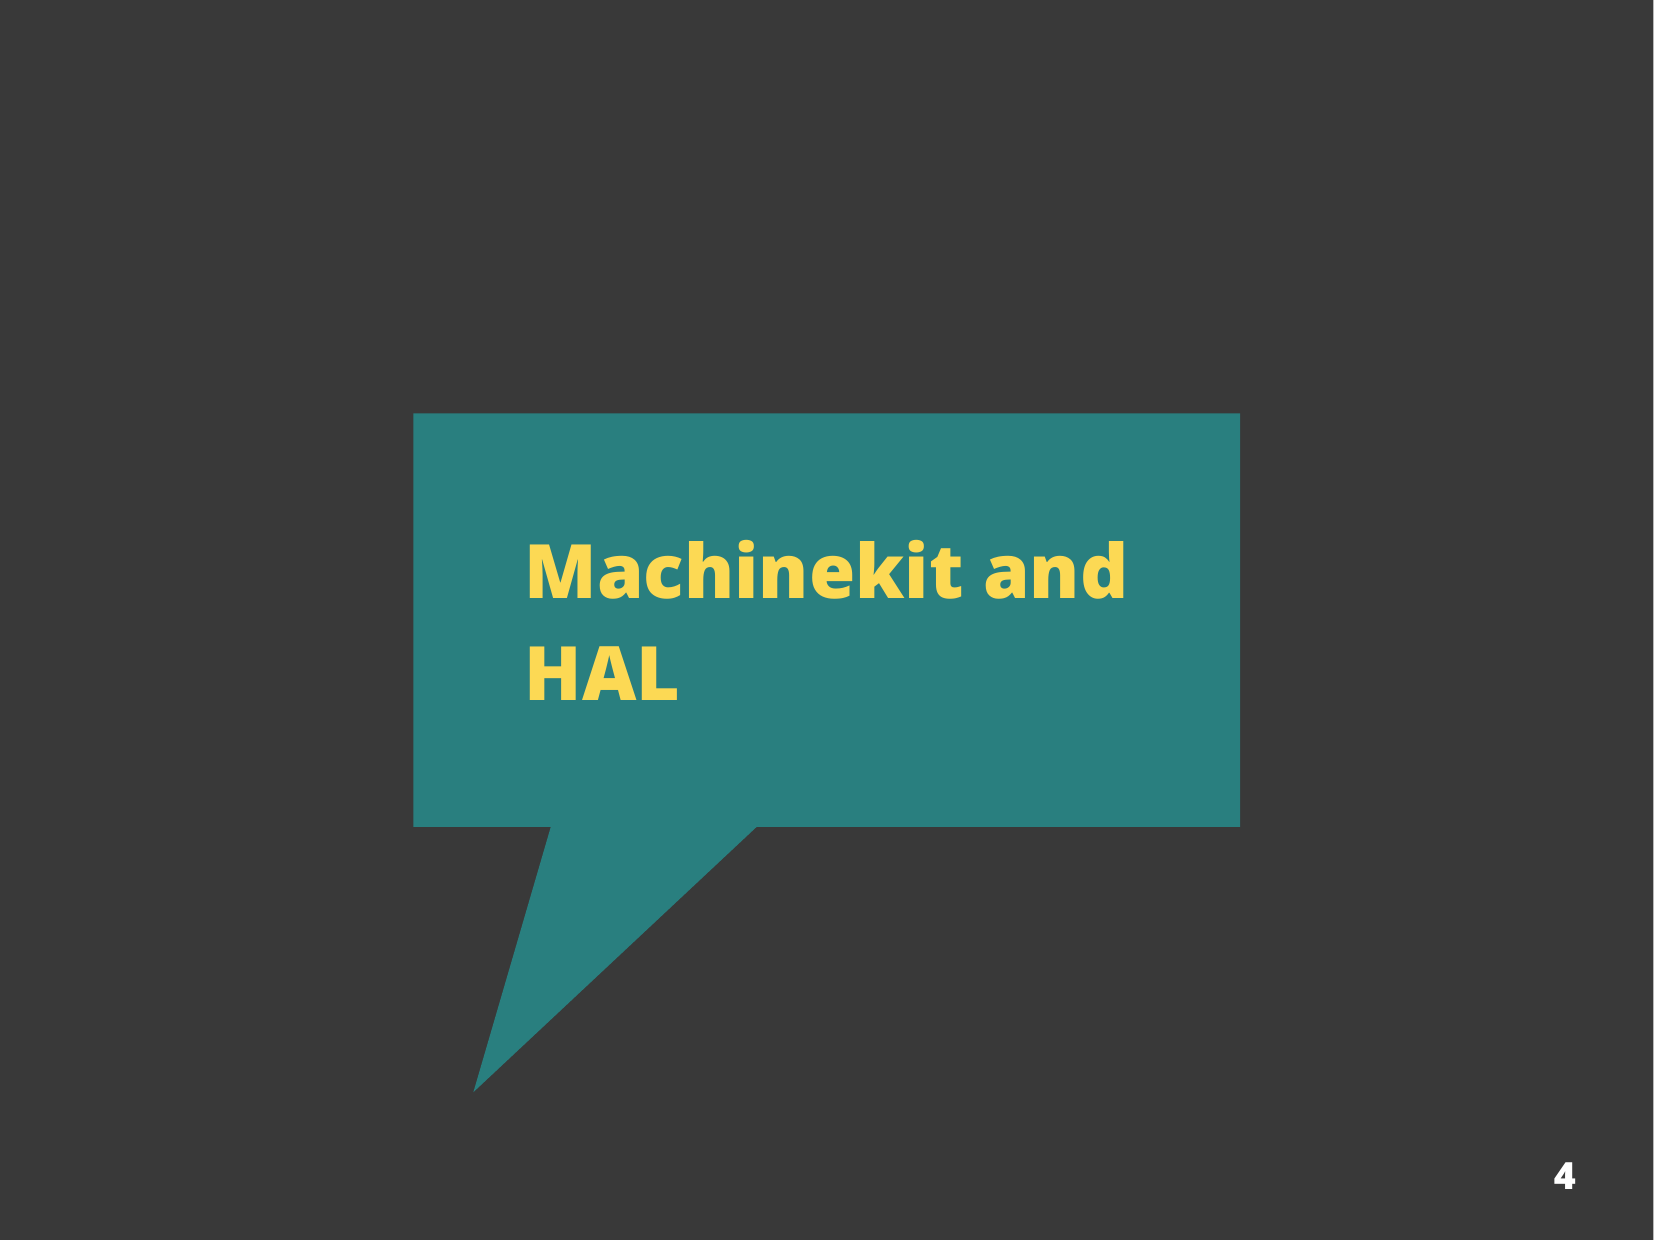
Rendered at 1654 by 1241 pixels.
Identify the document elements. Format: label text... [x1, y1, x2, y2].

title Machinekit and HAL [442, 442, 1211, 798]
